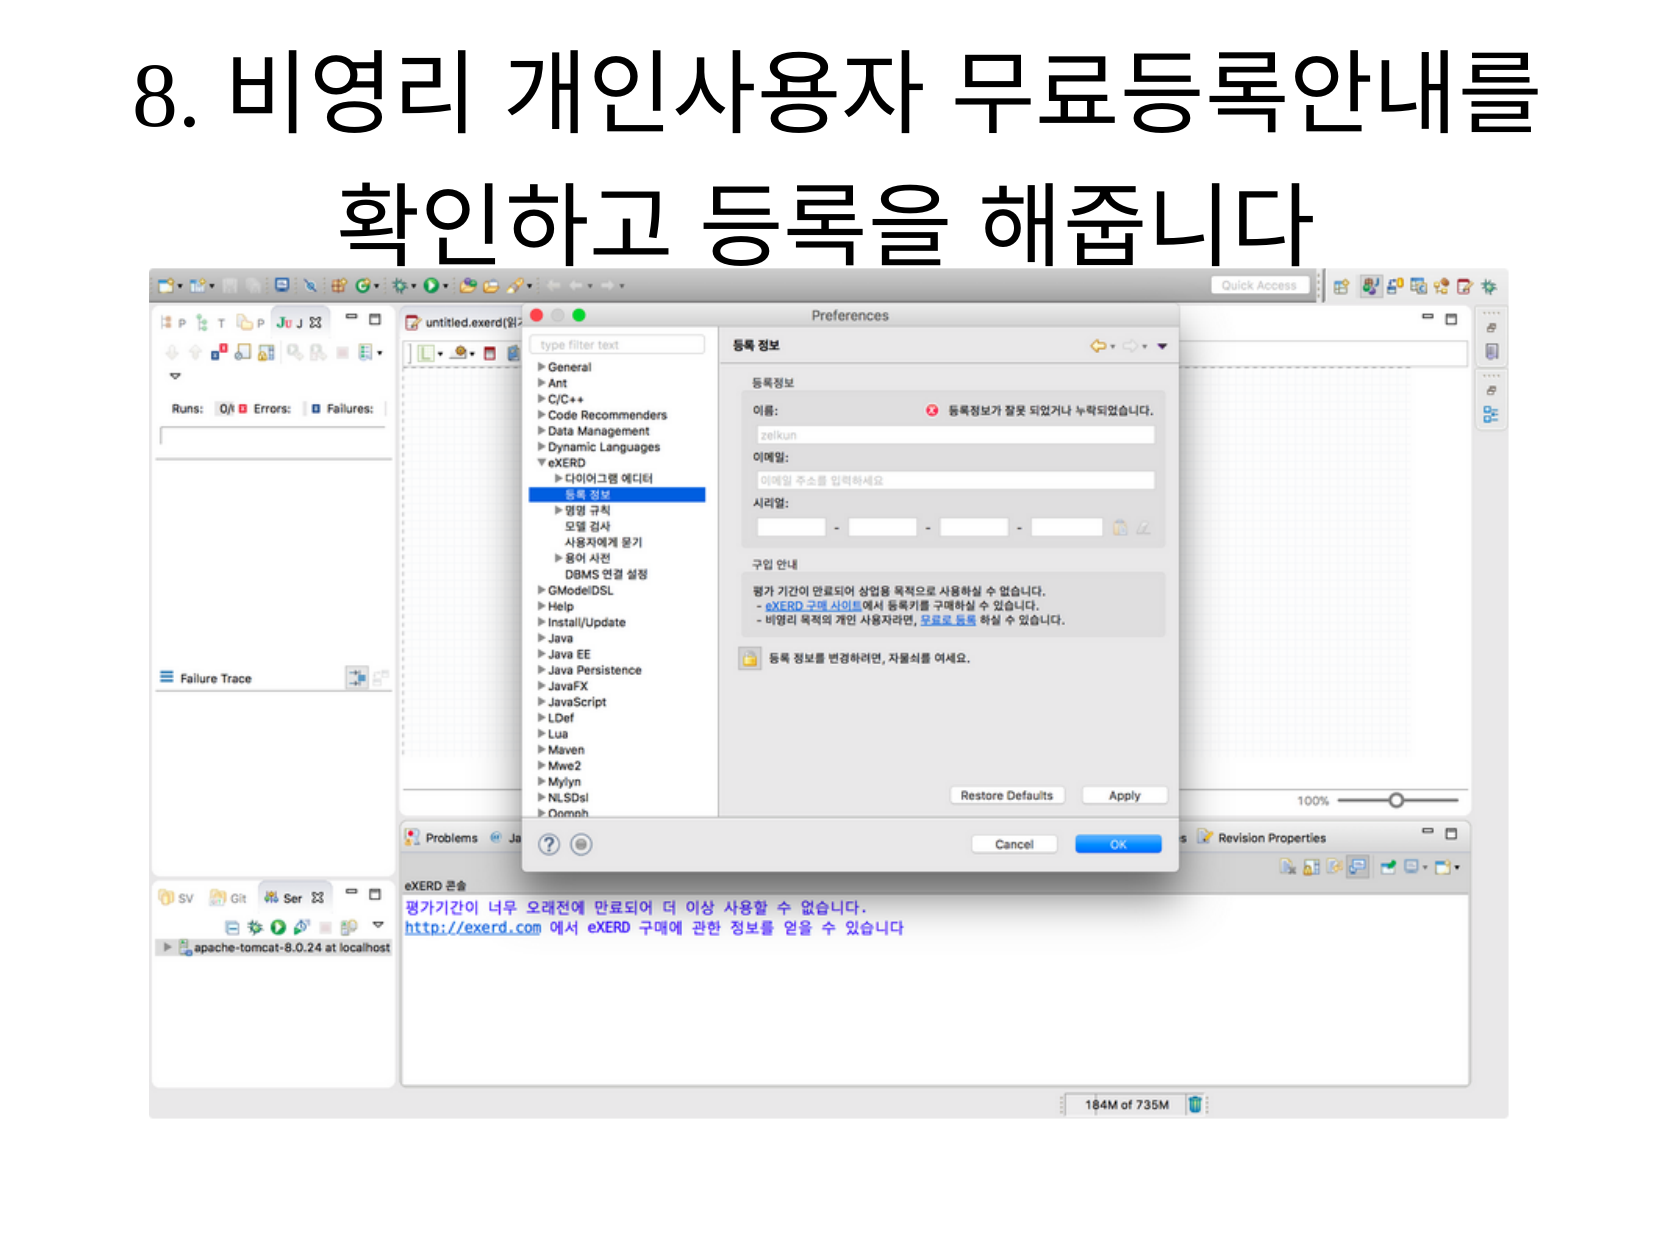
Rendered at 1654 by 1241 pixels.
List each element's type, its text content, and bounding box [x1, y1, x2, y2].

picture [149, 267, 1512, 1123]
title 8. 비영리 개인사용자 무료등록안내를 확인하고 등록을 해줍니다 [82, 44, 1571, 262]
